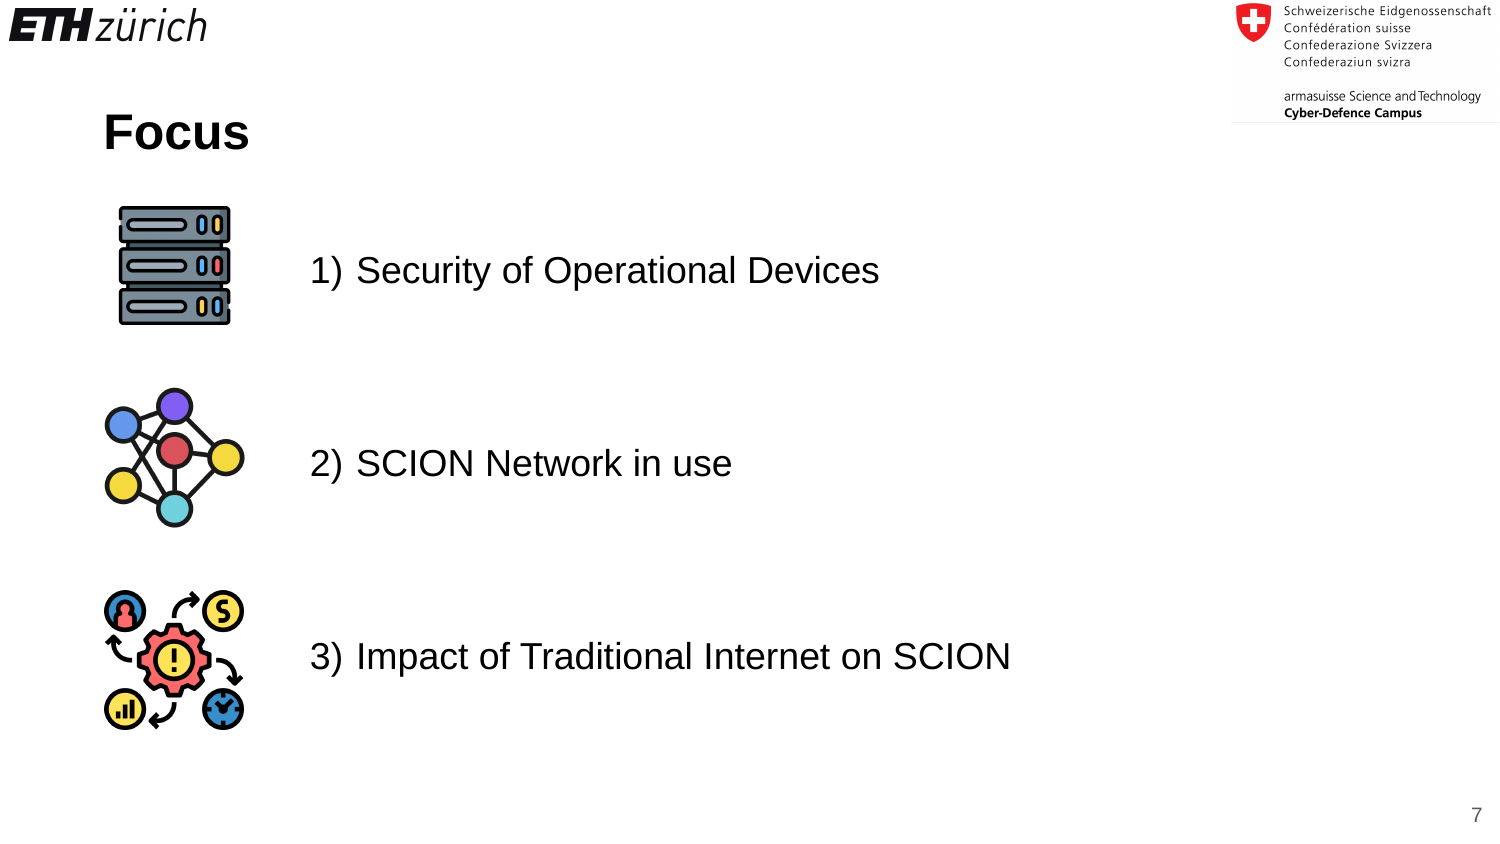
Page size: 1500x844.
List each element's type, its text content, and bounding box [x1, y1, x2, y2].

picture [8, 8, 207, 42]
text_box Focus [88, 88, 1182, 178]
picture [100, 383, 249, 532]
picture [1231, 0, 1500, 123]
text_box Security of Operational Devices SCION Network in use Impact of Traditional Internet on SCION [295, 236, 1300, 734]
picture [104, 590, 244, 730]
picture [115, 206, 234, 325]
